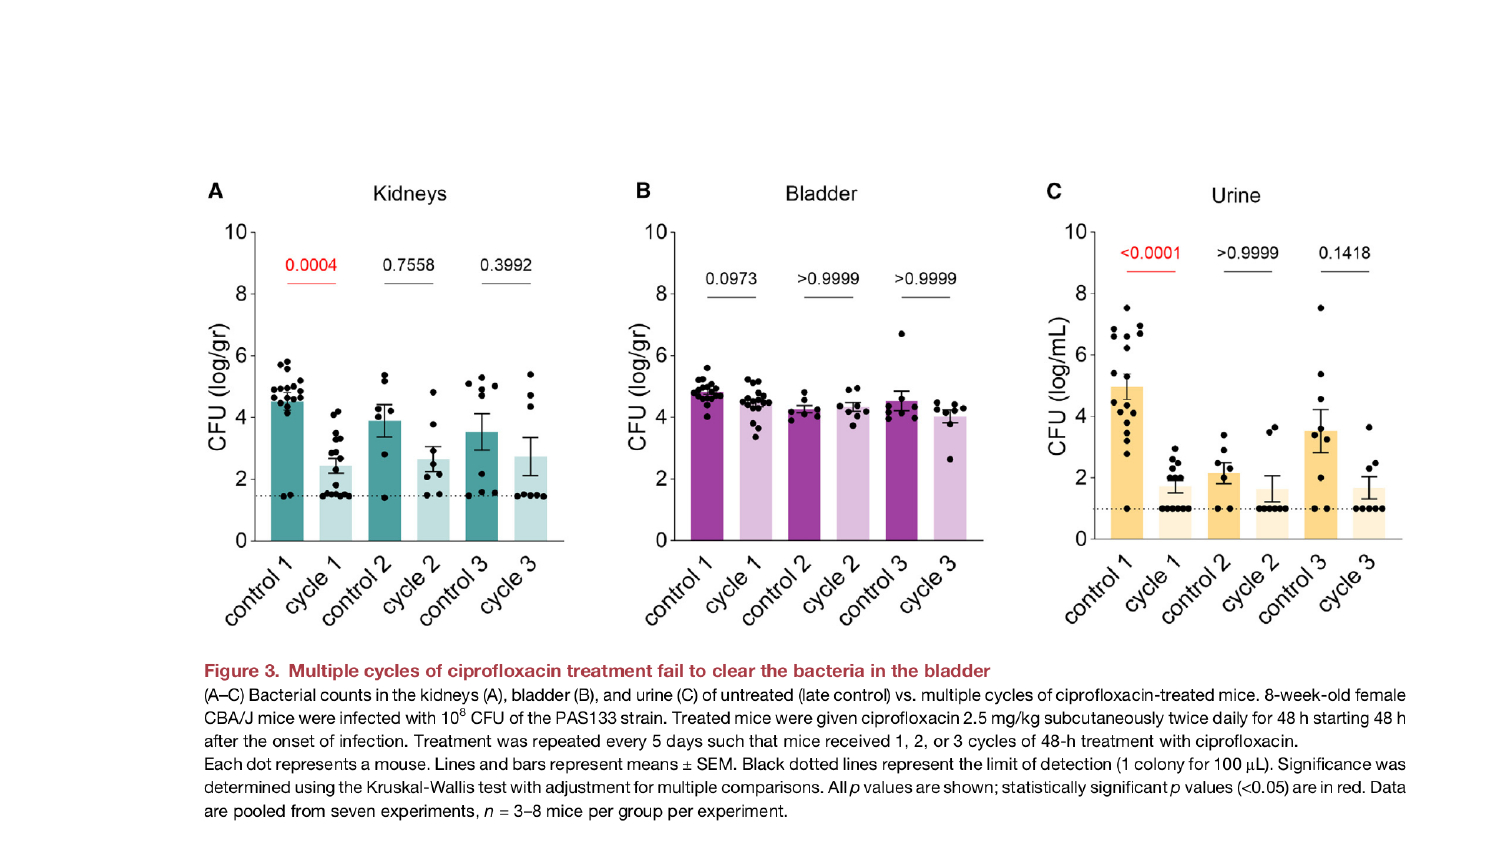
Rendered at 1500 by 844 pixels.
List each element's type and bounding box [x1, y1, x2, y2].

picture [179, 154, 1431, 831]
